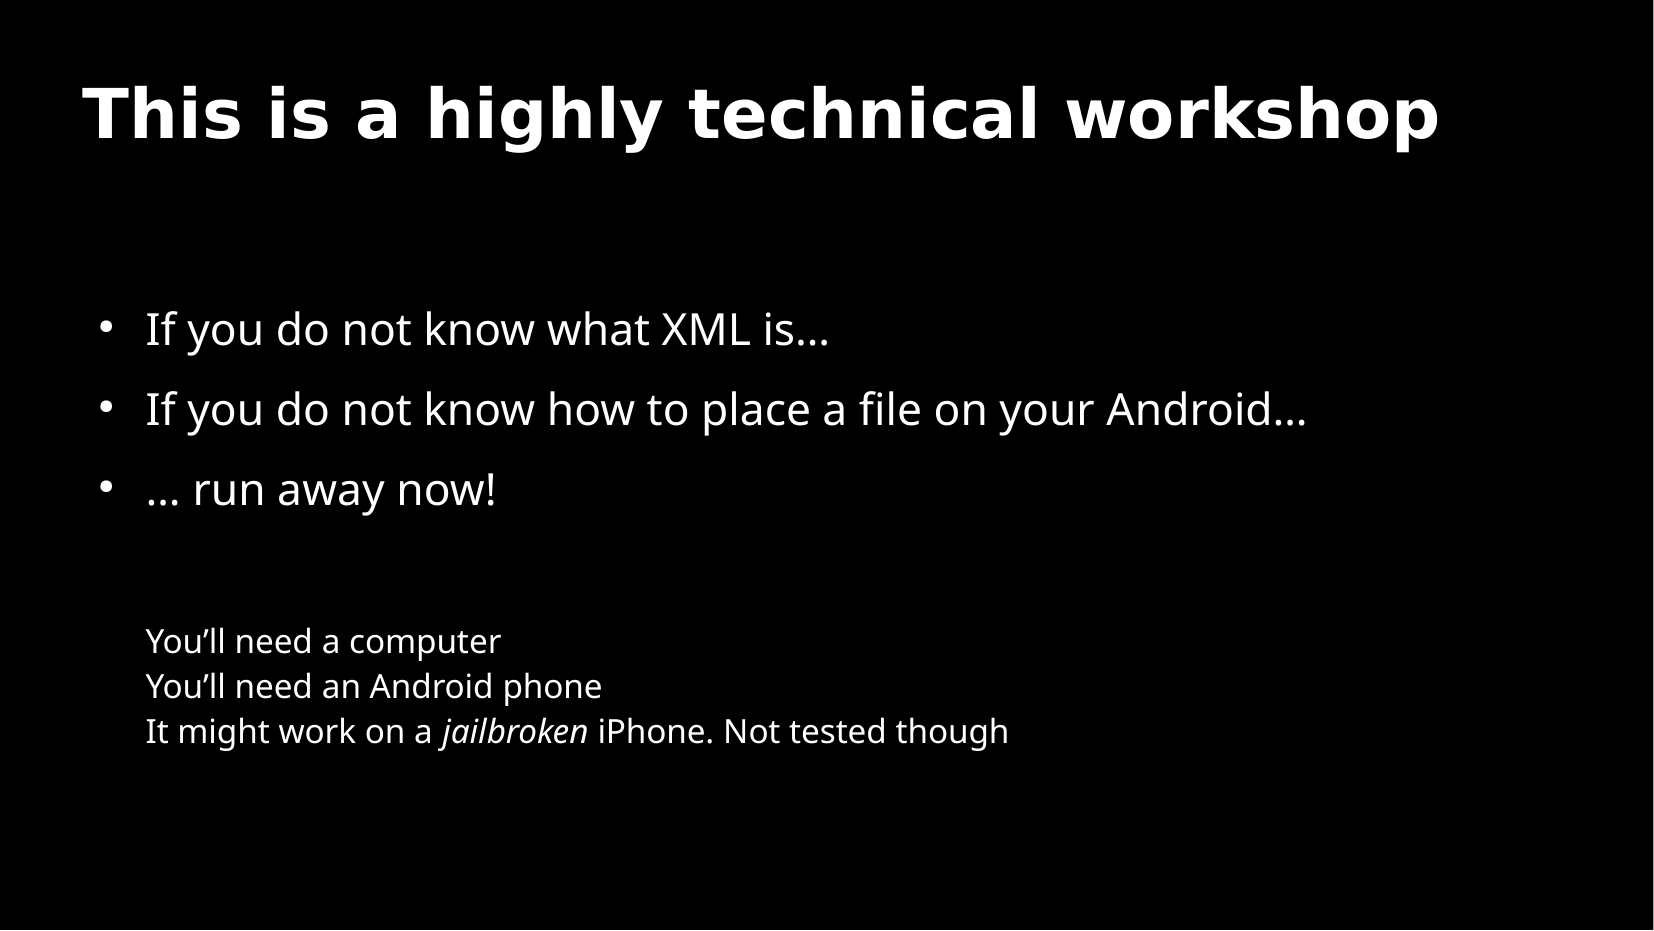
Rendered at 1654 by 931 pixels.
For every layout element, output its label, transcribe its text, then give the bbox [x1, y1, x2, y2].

list If you do not know what XML is… If you do not know how to place a file on your Android… … run away now! You’ll need a computer You’ll need an Android phone It might work on a jailbroken iPhone. Not tested though [82, 217, 1571, 758]
title This is a highly technical workshop [82, 37, 1571, 193]
